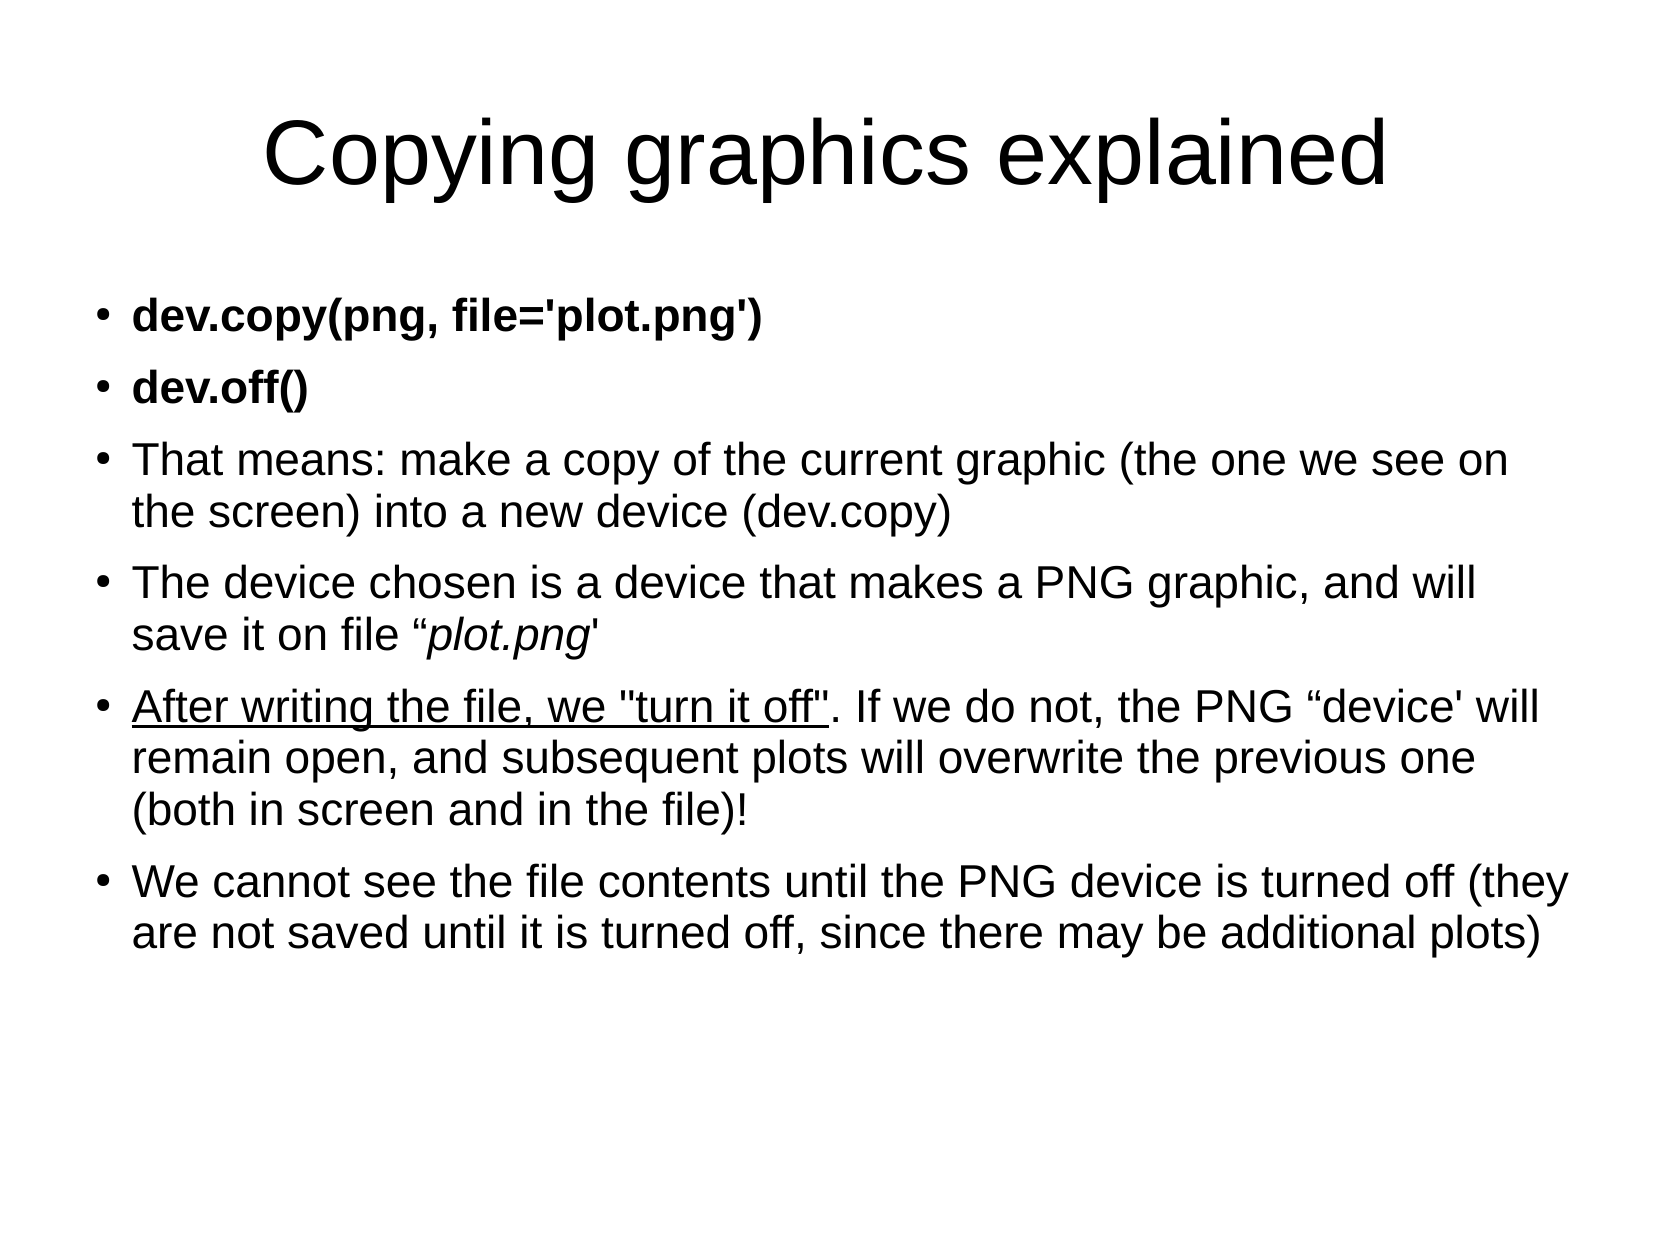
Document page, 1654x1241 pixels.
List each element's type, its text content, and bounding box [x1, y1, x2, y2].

list dev.copy(png, file='plot.png') dev.off() That means: make a copy of the current graphic (the one we see on the screen) into a new device (dev.copy) The device chosen is a device that makes a PNG graphic, and will save it on file “plot.png' After writing the file, we "turn it off". If we do not, the PNG “device' will remain open, and subsequent plots will overwrite the previous one (both in screen and in the file)! We cannot see the file contents until the PNG device is turned off (they are not saved until it is turned off, since there may be additional plots) [82, 290, 1571, 1010]
title Copying graphics explained [82, 49, 1571, 257]
